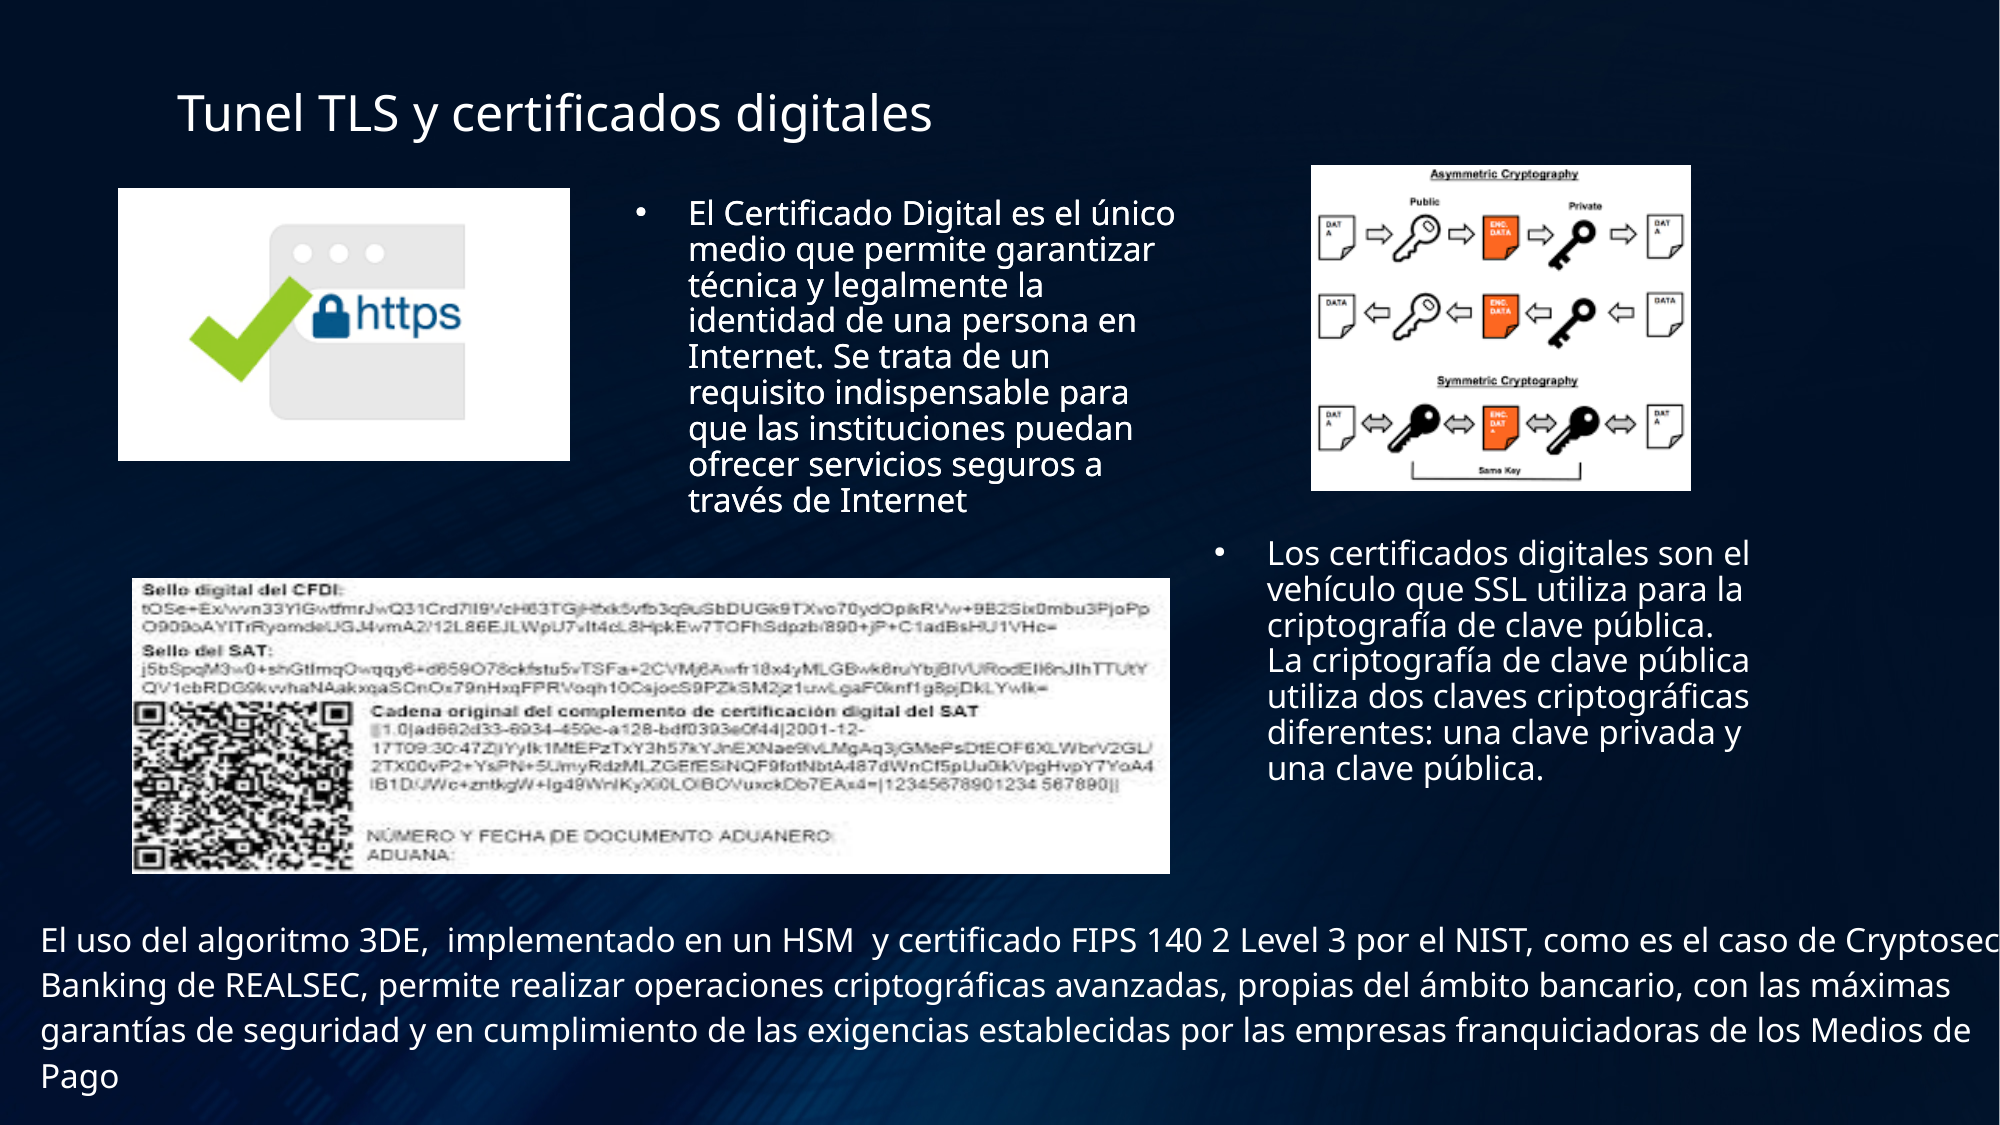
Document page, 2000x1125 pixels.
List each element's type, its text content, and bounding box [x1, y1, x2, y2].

list El Certificado Digital es el único medio que permite garantizar técnica y legalmente la identidad de una persona en Internet. Se trata de un requisito indispensable para que las instituciones puedan ofrecer servicios seguros a través de Internet [602, 189, 1193, 523]
text_box El uso del algoritmo 3DE, implementado en un HSM y certificado FIPS 140 2 Level 3 por el NIST, como es el caso de Cryptosec Banking de REALSEC, permite realizar operaciones criptográficas avanzadas, propias del ámbito bancario, con las máximas garantías de seguridad y en cumplimiento de las exigencias establecidas por las empresas franquiciadoras de los Medios de Pago [25, 909, 2000, 1093]
title [173, 312, 764, 578]
list Los certificados digitales son el vehículo que SSL utiliza para la criptografía de clave pública. La criptografía de clave pública utiliza dos claves criptográficas diferentes: una clave privada y una clave pública. [1181, 529, 1772, 863]
picture [0, 0, 2000, 1125]
title Tunel TLS y certificados digitales [141, 0, 1642, 225]
